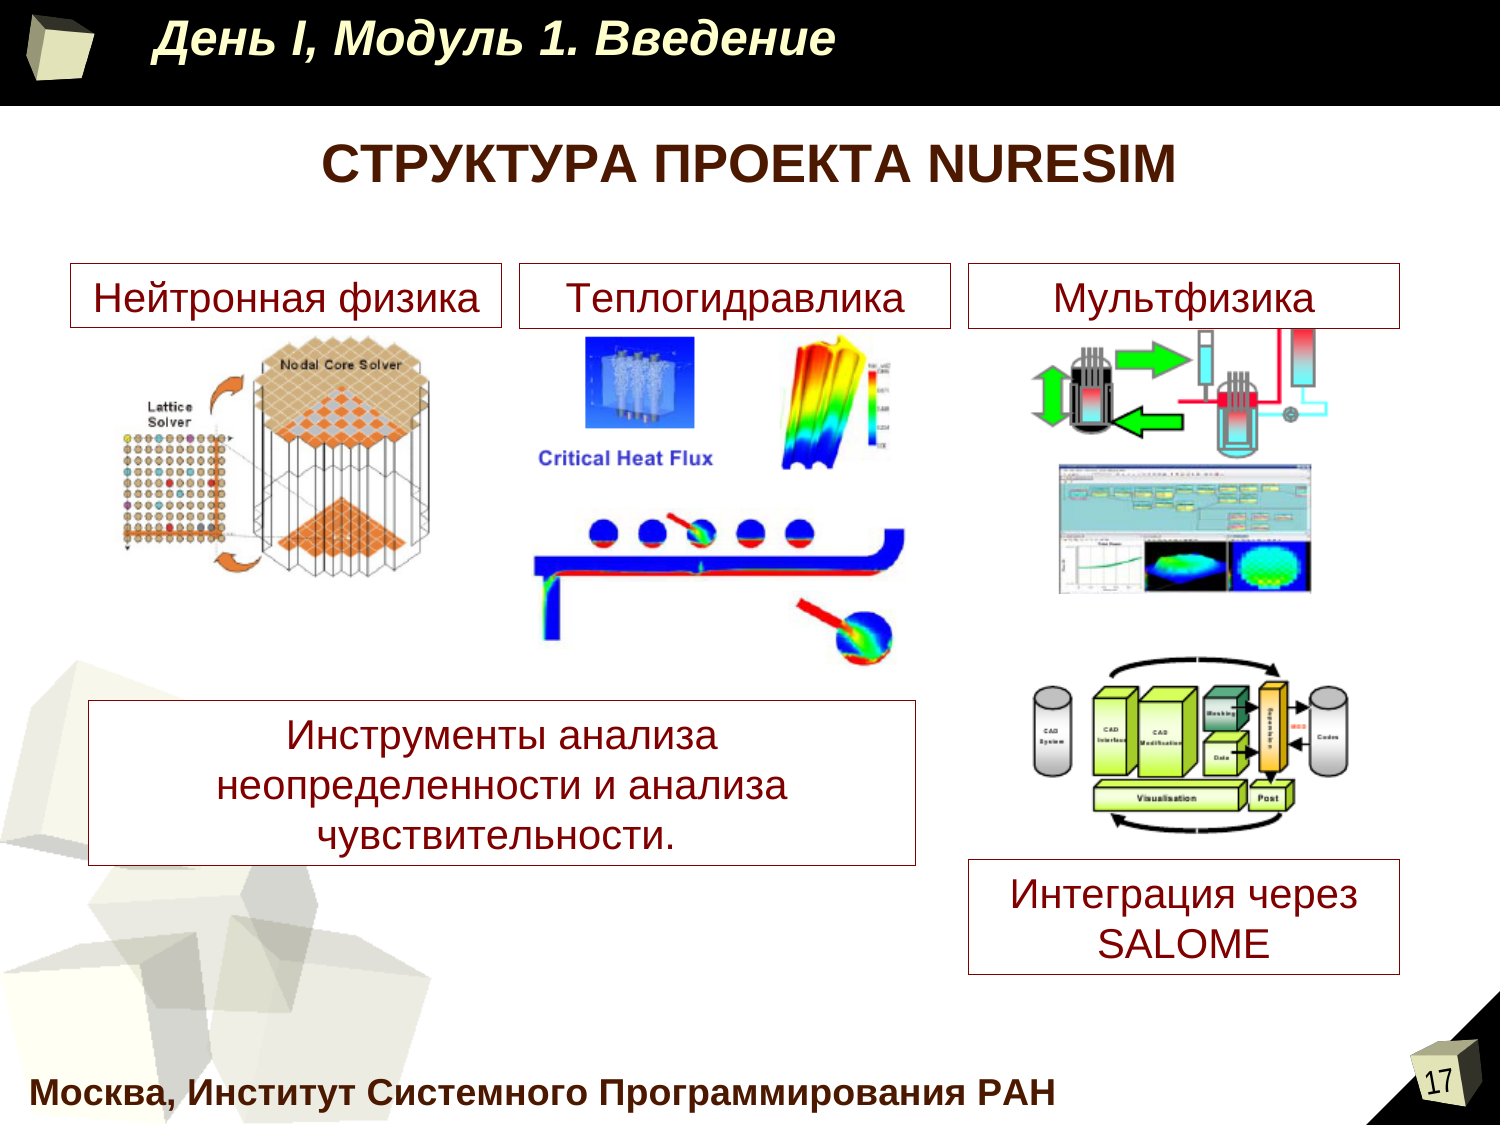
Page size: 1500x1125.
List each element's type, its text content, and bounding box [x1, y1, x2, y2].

picture [90, 328, 443, 591]
text_box Инструменты анализа неопределенности и анализа чувствительности. [88, 700, 916, 866]
picture [0, 659, 433, 1125]
text_box Мультфизика [968, 263, 1400, 329]
text_box СТРУКТУРА ПРОЕКТА NURESIM [0, 120, 1500, 201]
picture [423, 1088, 433, 1102]
picture [1015, 329, 1344, 594]
picture [531, 329, 907, 672]
text_box Интеграция через SALOME [968, 859, 1400, 975]
text_box Нейтронная физика [70, 263, 502, 328]
text_box Теплогидравлика [519, 263, 951, 329]
picture [1024, 655, 1359, 840]
